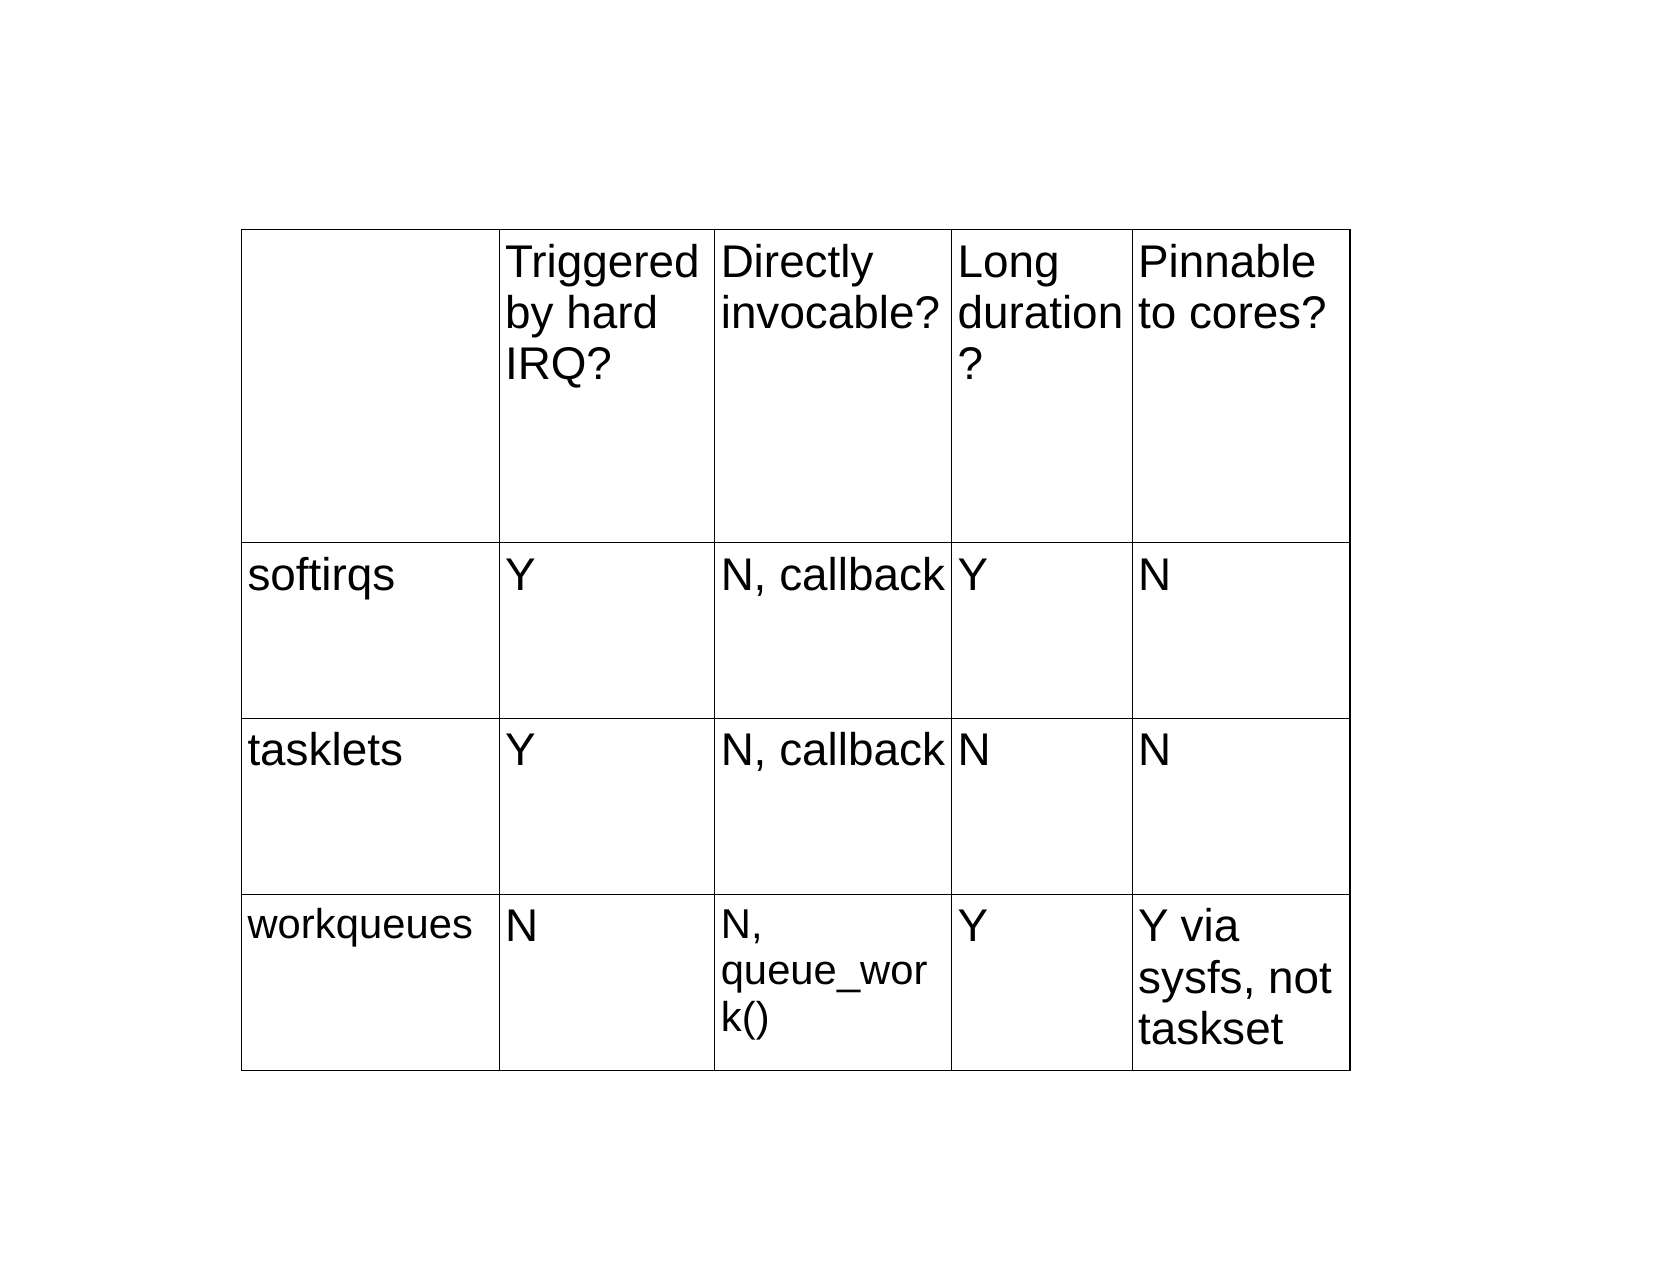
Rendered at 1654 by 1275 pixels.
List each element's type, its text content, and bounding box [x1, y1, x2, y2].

table_cell Y [952, 895, 1132, 1070]
table_cell Y [500, 543, 714, 718]
table_cell Y [952, 543, 1132, 718]
table_cell N, callback [715, 543, 951, 718]
table_cell N, callback [715, 719, 951, 894]
table_cell workqueues [242, 895, 499, 1070]
table_header Directly invocable? [715, 230, 951, 542]
table_cell N, queue_work() [715, 895, 951, 1070]
table_cell softirqs [242, 543, 499, 718]
table_header Long duration? [952, 230, 1132, 542]
table_cell N [1133, 719, 1349, 894]
table_cell N [952, 719, 1132, 894]
table_cell Y via sysfs, not taskset [1133, 895, 1349, 1070]
table_header [242, 230, 499, 542]
table_header Pinnable to cores? [1133, 230, 1349, 542]
table_header Triggered by hard IRQ? [500, 230, 714, 542]
table_cell N [500, 895, 714, 1070]
table_cell tasklets [242, 719, 499, 894]
table_cell Y [500, 719, 714, 894]
table_cell N [1133, 543, 1349, 718]
